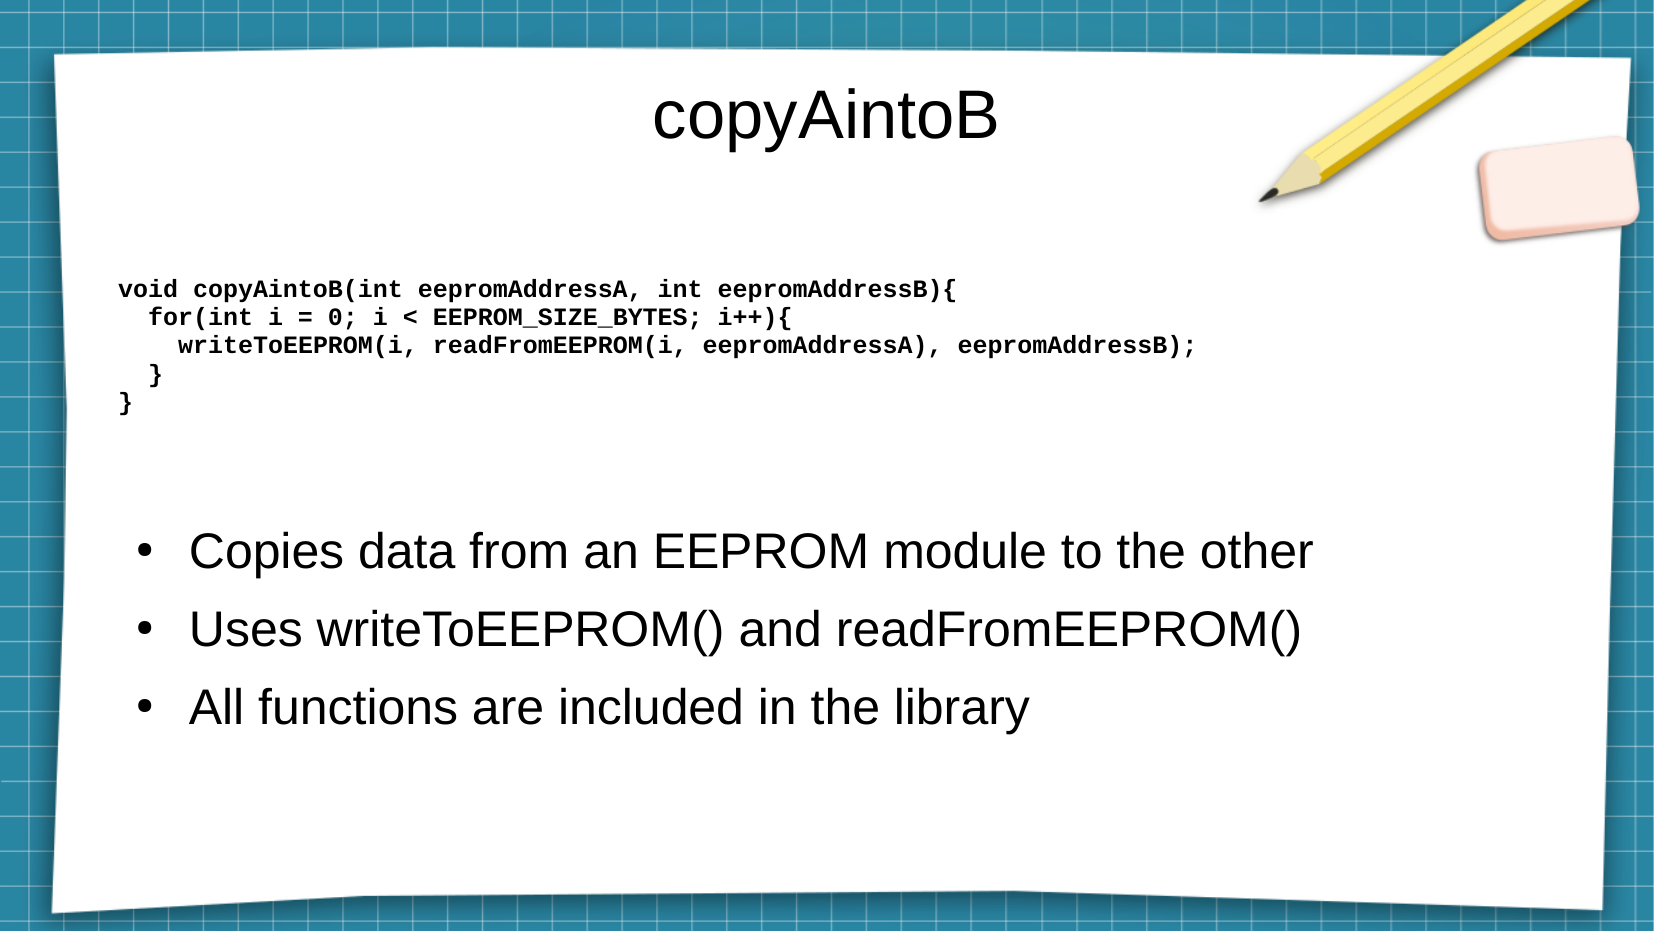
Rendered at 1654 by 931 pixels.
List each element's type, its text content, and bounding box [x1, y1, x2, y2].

picture [0, 0, 1654, 931]
title copyAintoB [82, 37, 1571, 193]
list void copyAintoB(int eepromAddressA, int eepromAddressB){ for(int i = 0; i < EEPROM_SIZE_BYTES; i++){ writeToEEPROM(i, readFromEEPROM(i, eepromAddressA), eepromAddressB); } } [118, 276, 1483, 523]
list Copies data from an EEPROM module to the other Uses writeToEEPROM() and readFromEEPROM() All functions are included in the library [118, 523, 1607, 739]
